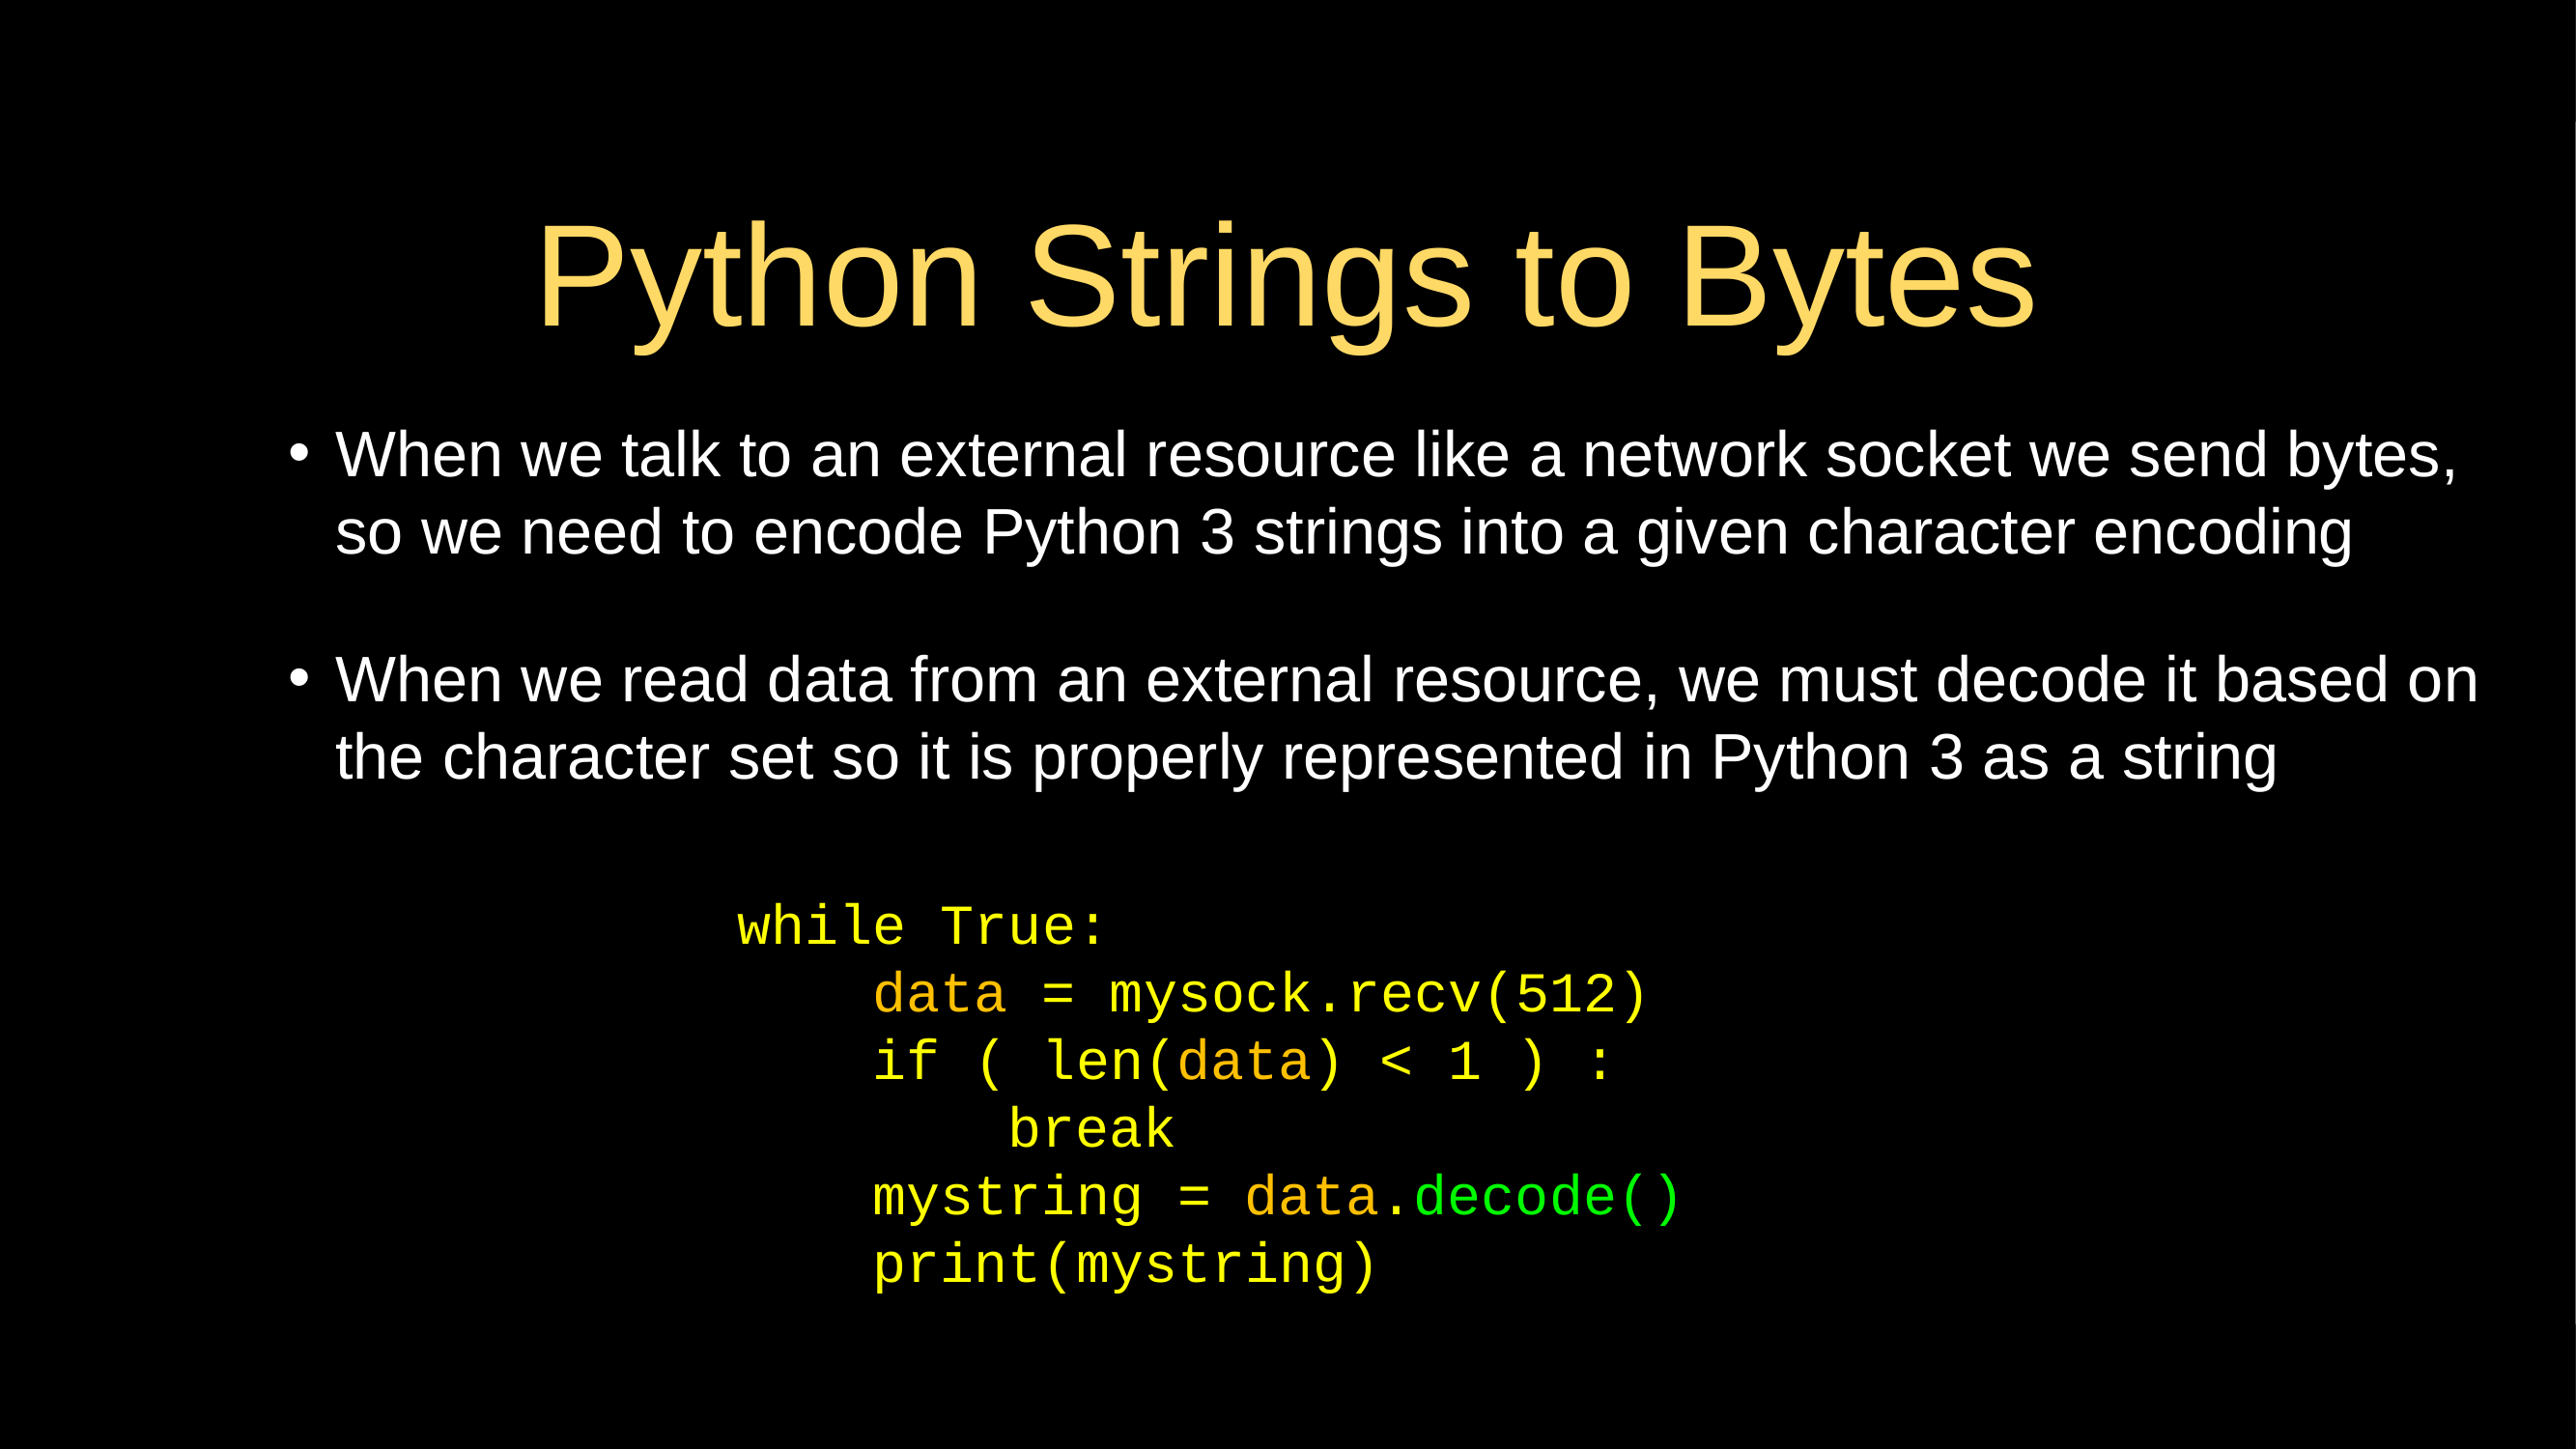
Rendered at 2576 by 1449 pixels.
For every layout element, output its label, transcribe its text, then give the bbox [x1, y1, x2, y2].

text_box while True: data = mysock.recv(512) if ( len(data) < 1 ) : break mystring = data.decode() print(mystring) [737, 837, 1918, 1345]
list When we talk to an external resource like a network socket we send bytes, so we need to encode Python 3 strings into a given character encoding When we read data from an external resource, we must decode it based on the character set so it is properly represented in Python 3 as a string [183, 412, 2537, 1317]
title Python Strings to Bytes [183, 133, 2391, 403]
